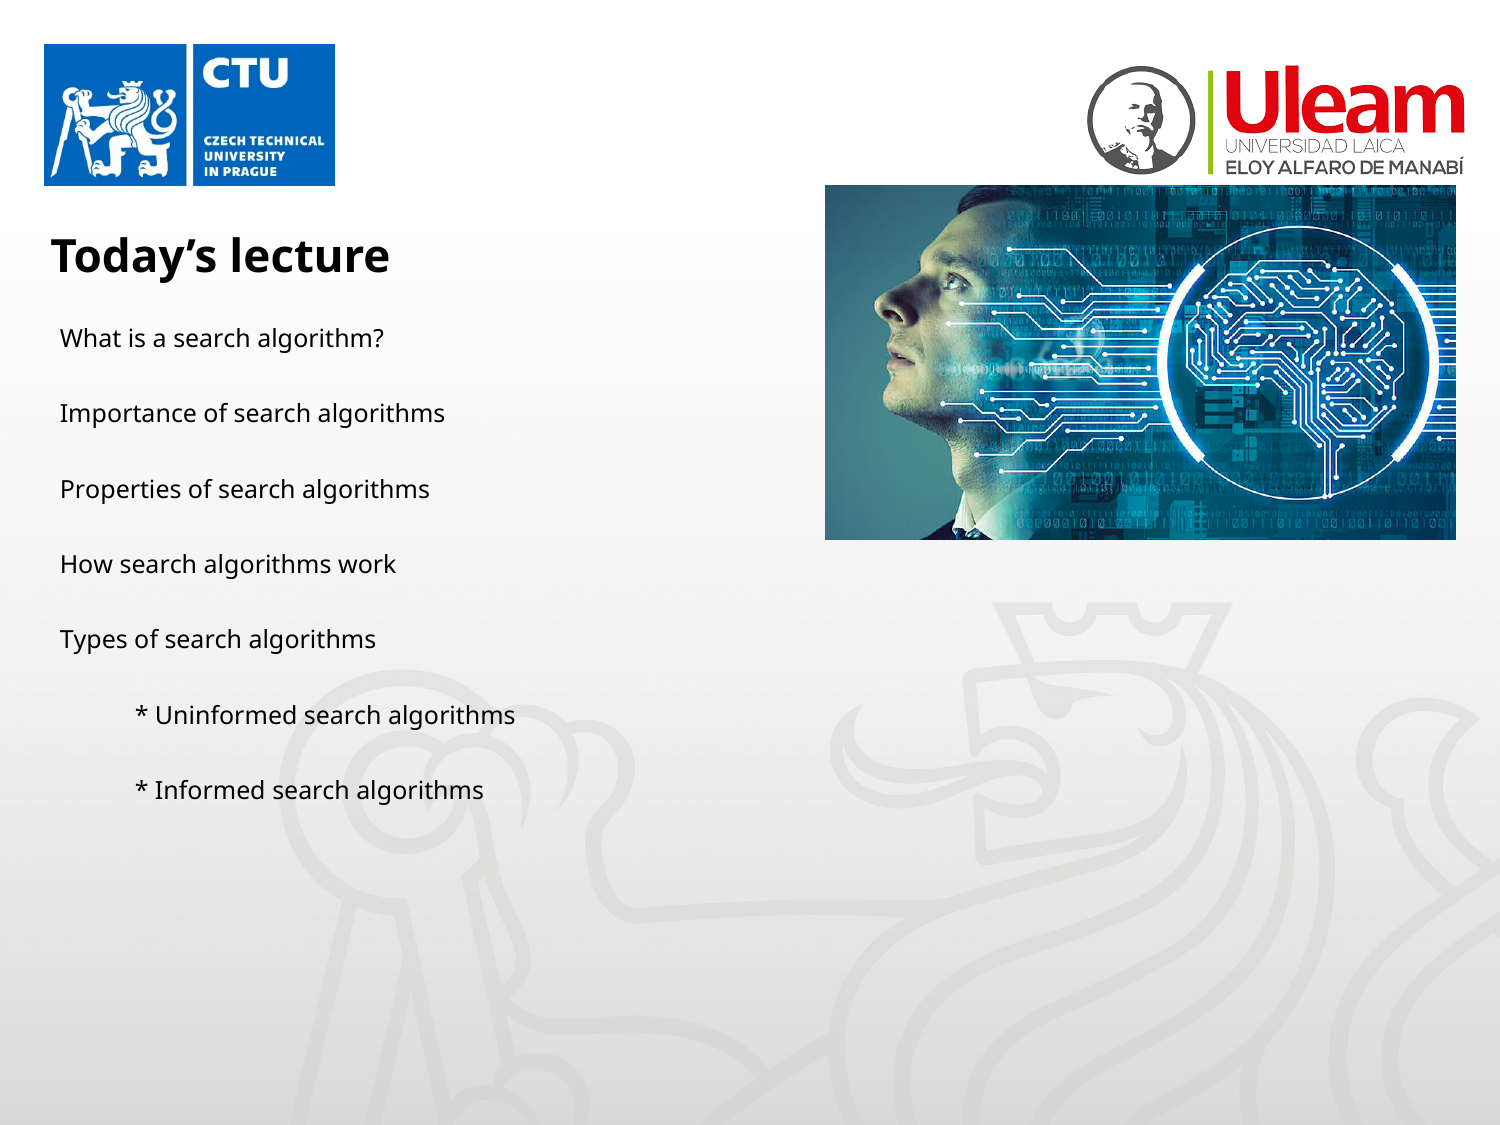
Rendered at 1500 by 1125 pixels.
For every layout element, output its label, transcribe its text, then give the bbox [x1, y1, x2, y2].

picture [0, 0, 1500, 1125]
text_box What is a search algorithm? Importance of search algorithms Properties of search algorithms How search algorithms work Types of search algorithms * Uninformed search algorithms * Informed search algorithms [45, 314, 971, 1109]
title Today’s lecture [35, 224, 825, 343]
